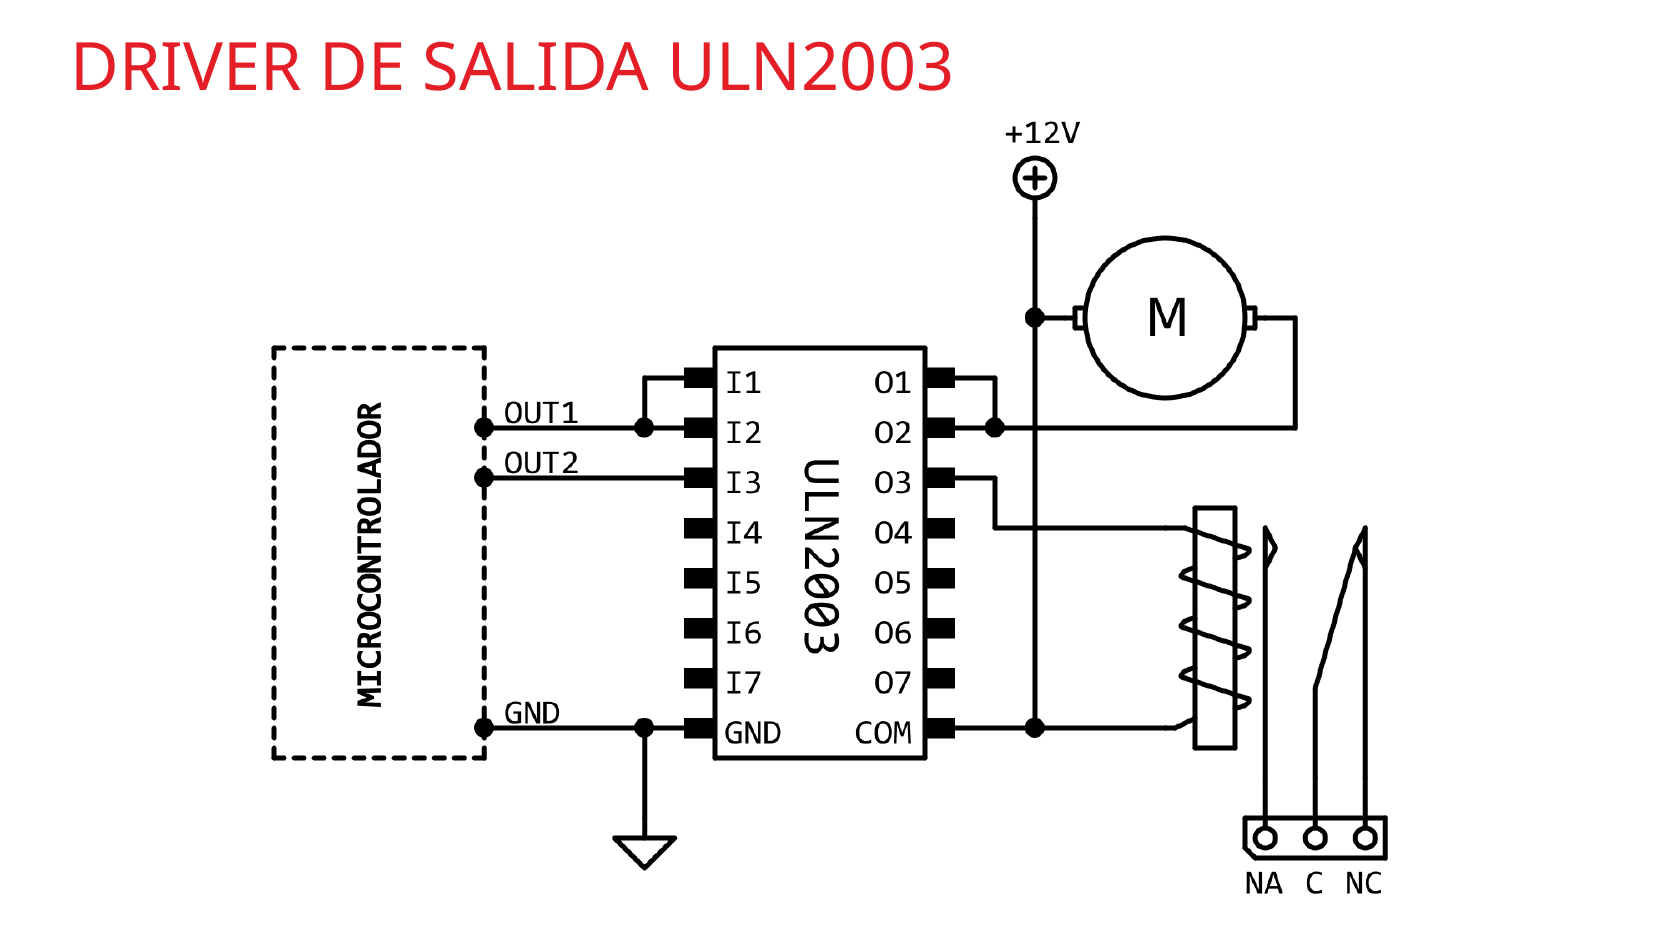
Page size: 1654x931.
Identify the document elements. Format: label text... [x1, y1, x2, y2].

title DRIVER DE SALIDA ULN2003 [70, 11, 1347, 118]
picture [250, 107, 1403, 909]
